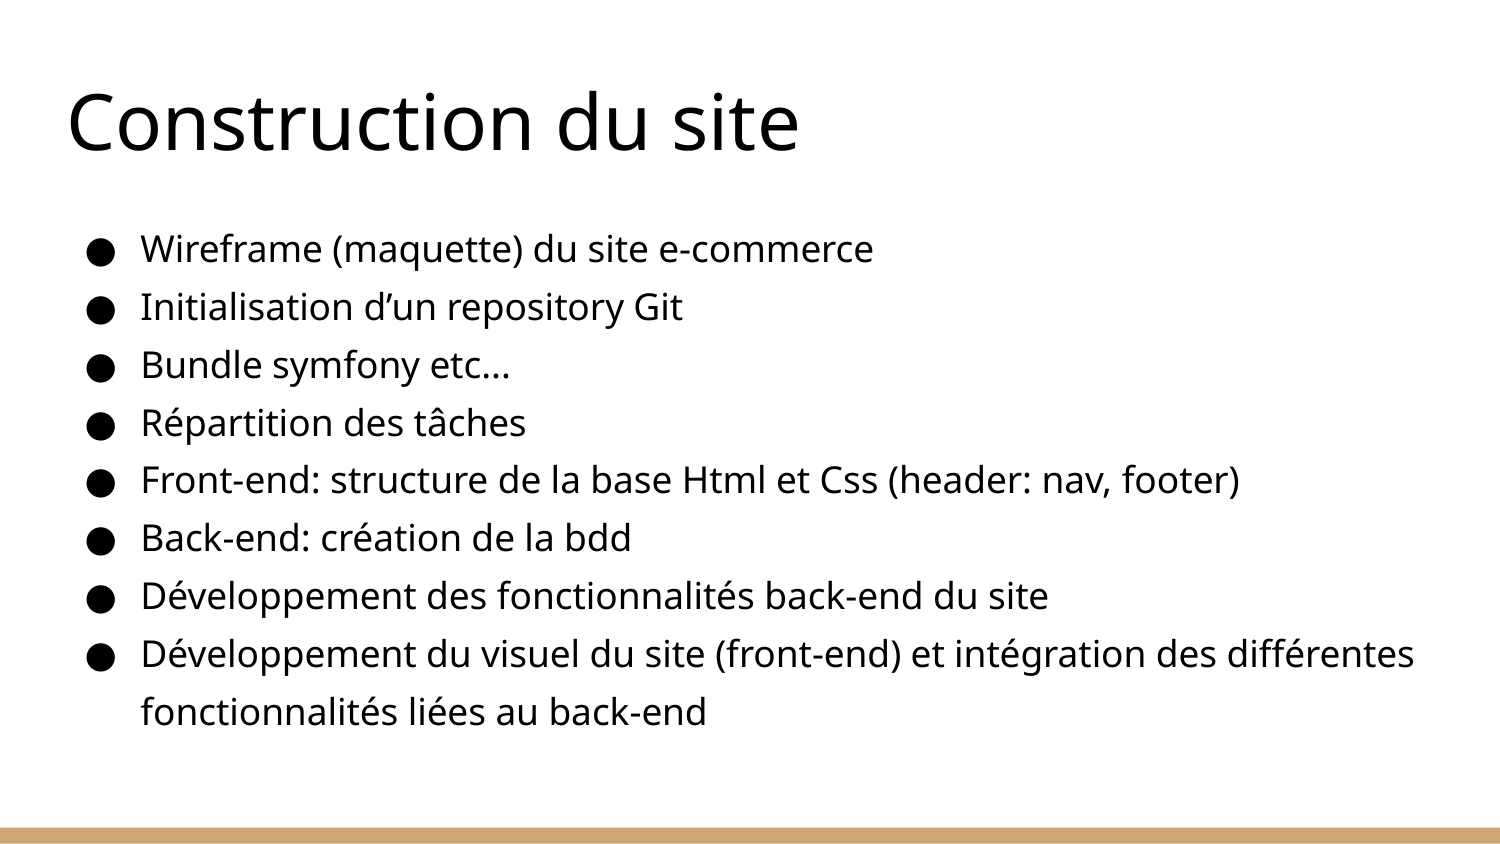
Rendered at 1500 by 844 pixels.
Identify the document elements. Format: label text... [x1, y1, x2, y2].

title Construction du site [51, 51, 1449, 189]
list Wireframe (maquette) du site e-commerce Initialisation d’un repository Git Bundle symfony etc... Répartition des tâches Front-end: structure de la base Html et Css (header: nav, footer) Back-end: création de la bdd Développement des fonctionnalités back-end du site Développement du visuel du site (front-end) et intégration des différentes fonctionnalités liées au back-end [51, 200, 1449, 752]
